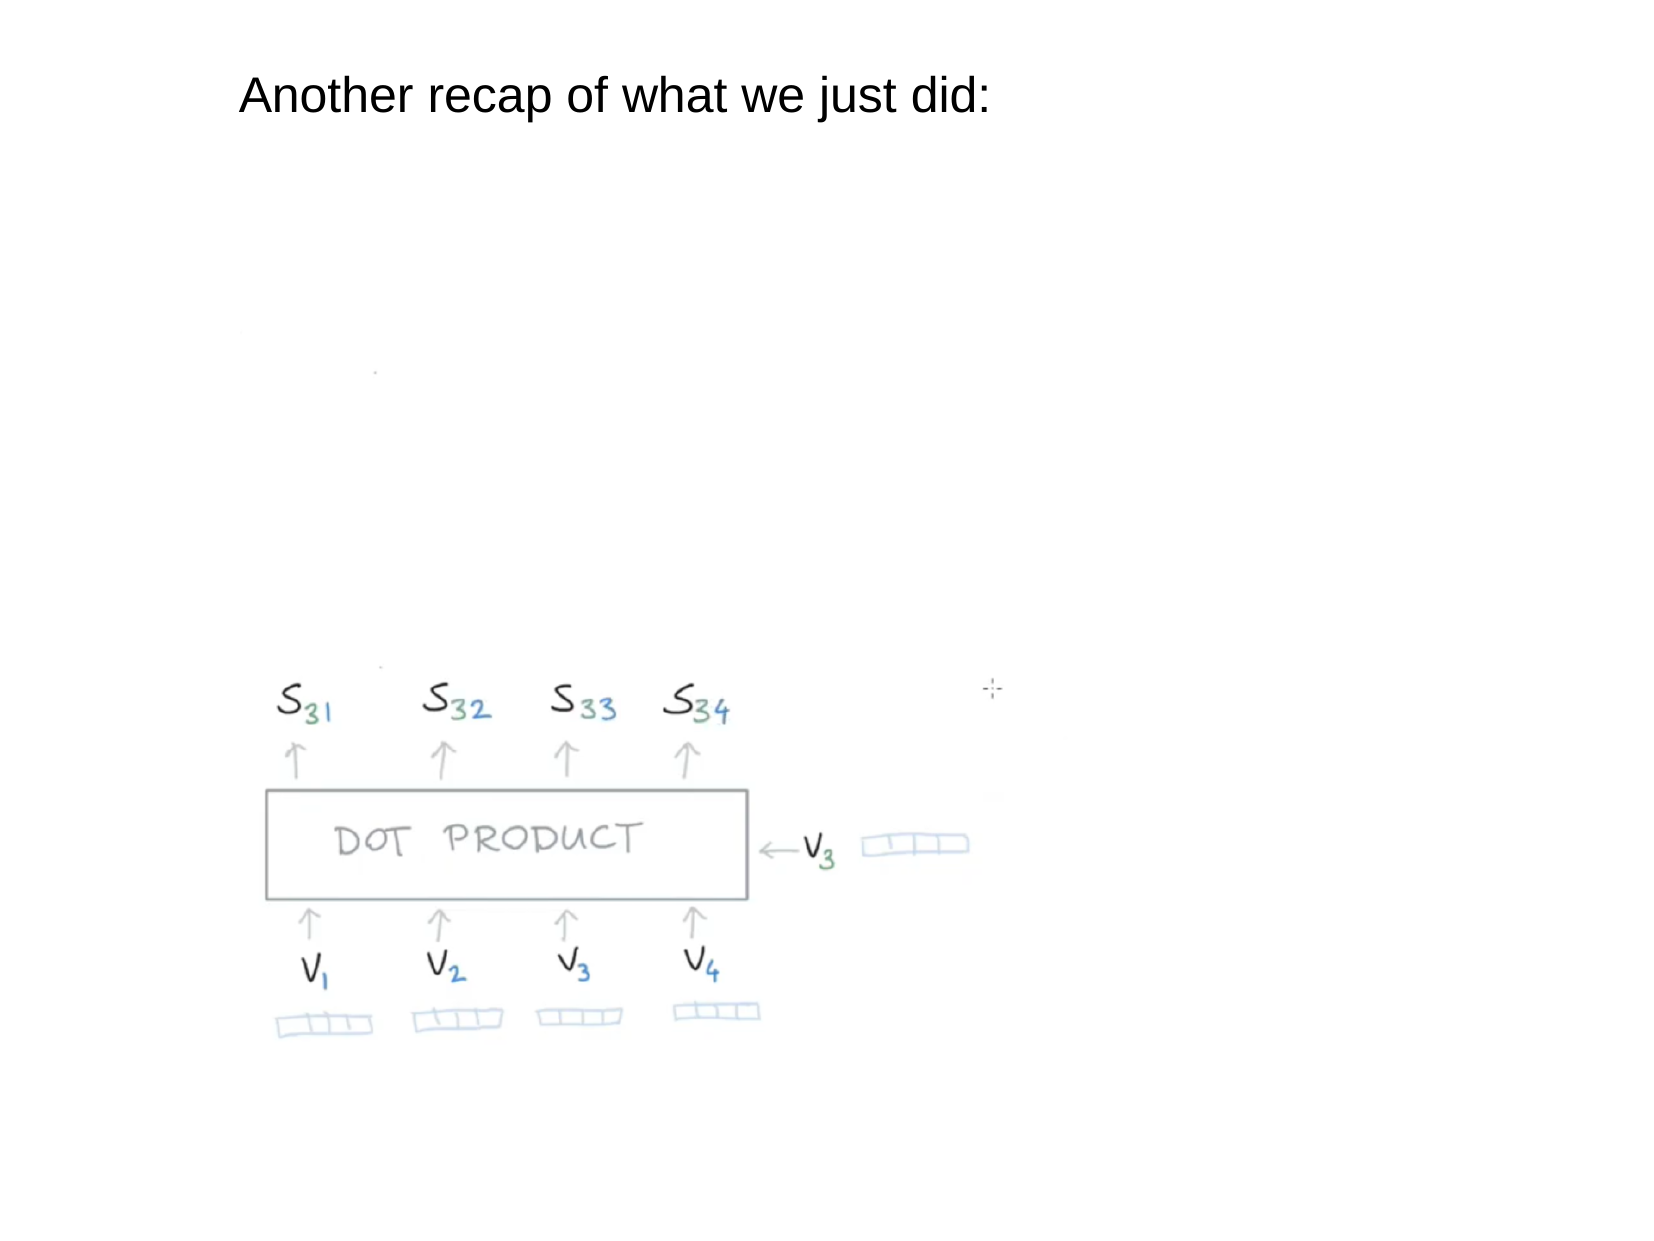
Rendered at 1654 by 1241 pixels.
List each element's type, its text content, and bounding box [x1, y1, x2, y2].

picture [11, 150, 1654, 1081]
text_box Another recap of what we just did: [224, 60, 1515, 131]
